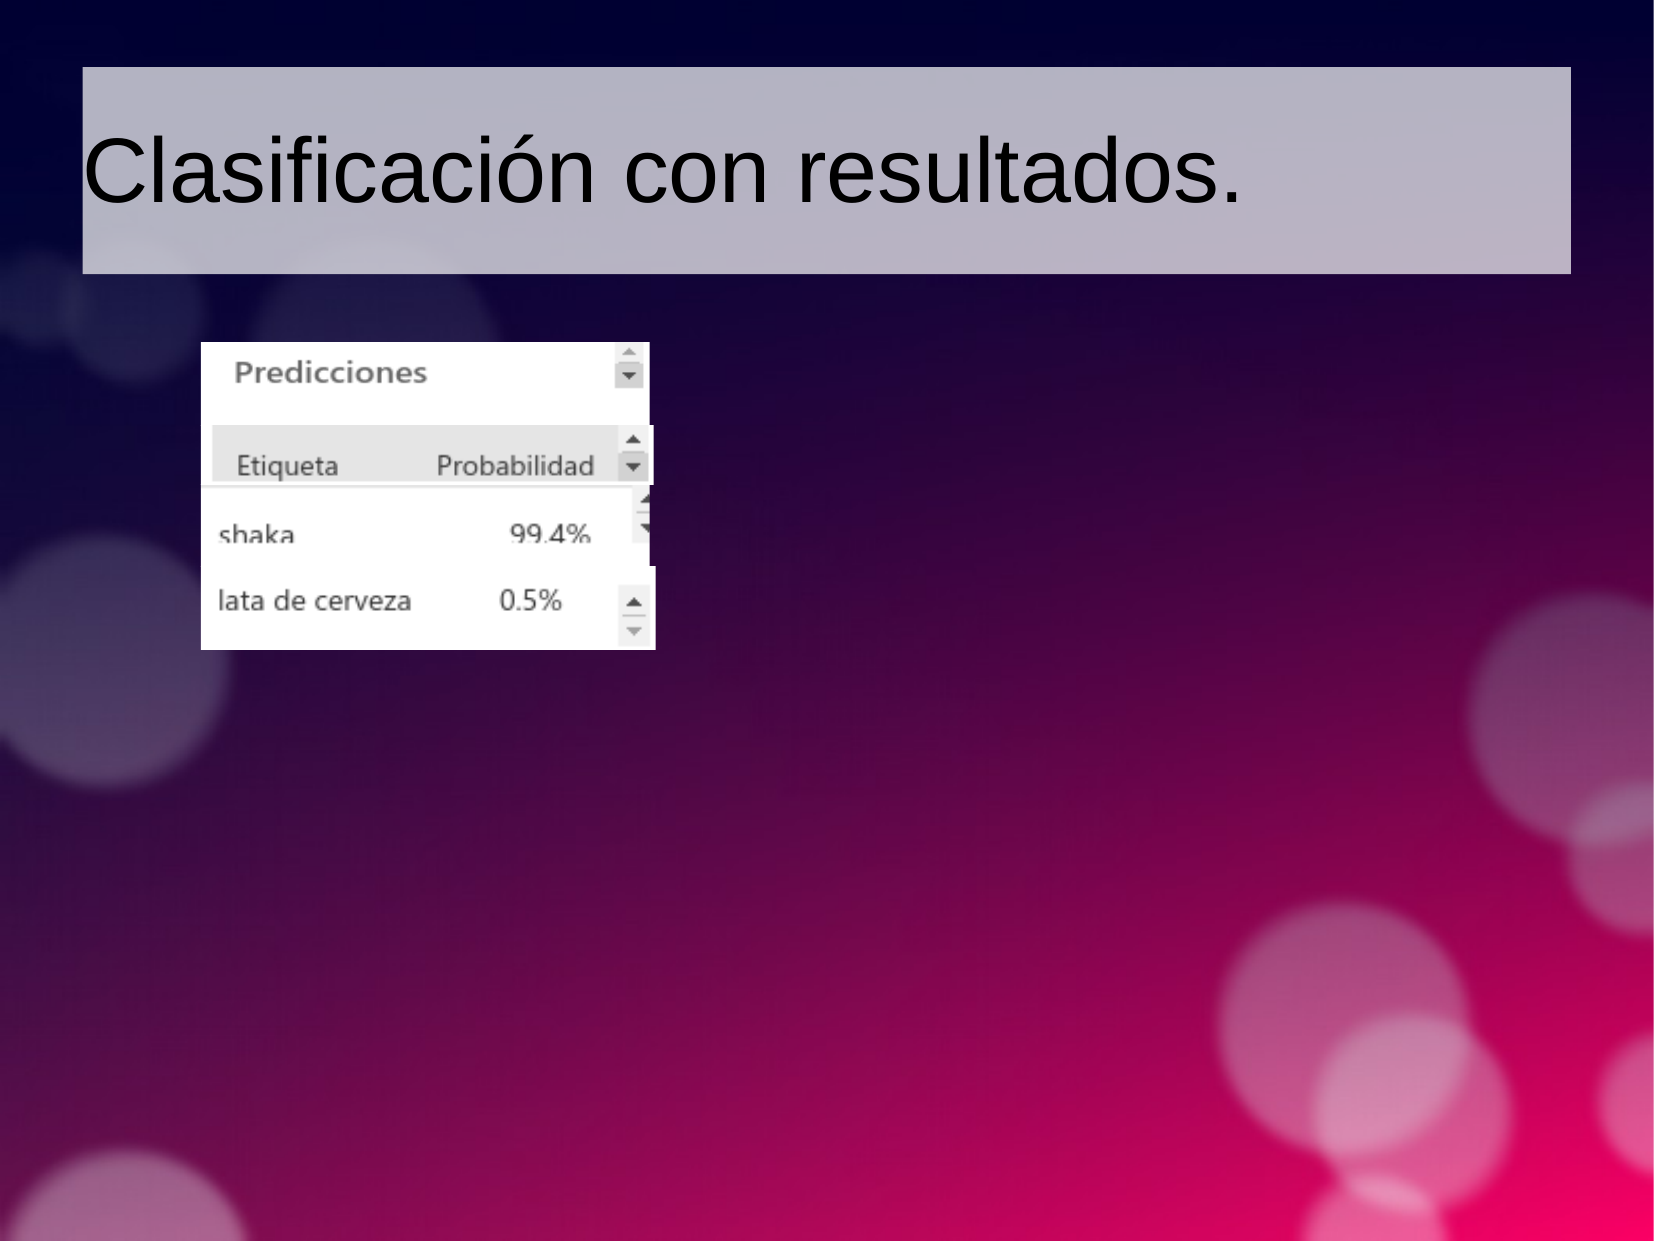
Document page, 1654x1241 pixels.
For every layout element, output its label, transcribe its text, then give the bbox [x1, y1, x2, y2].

title Clasificación con resultados. [82, 67, 1571, 275]
picture [0, 0, 1654, 1241]
